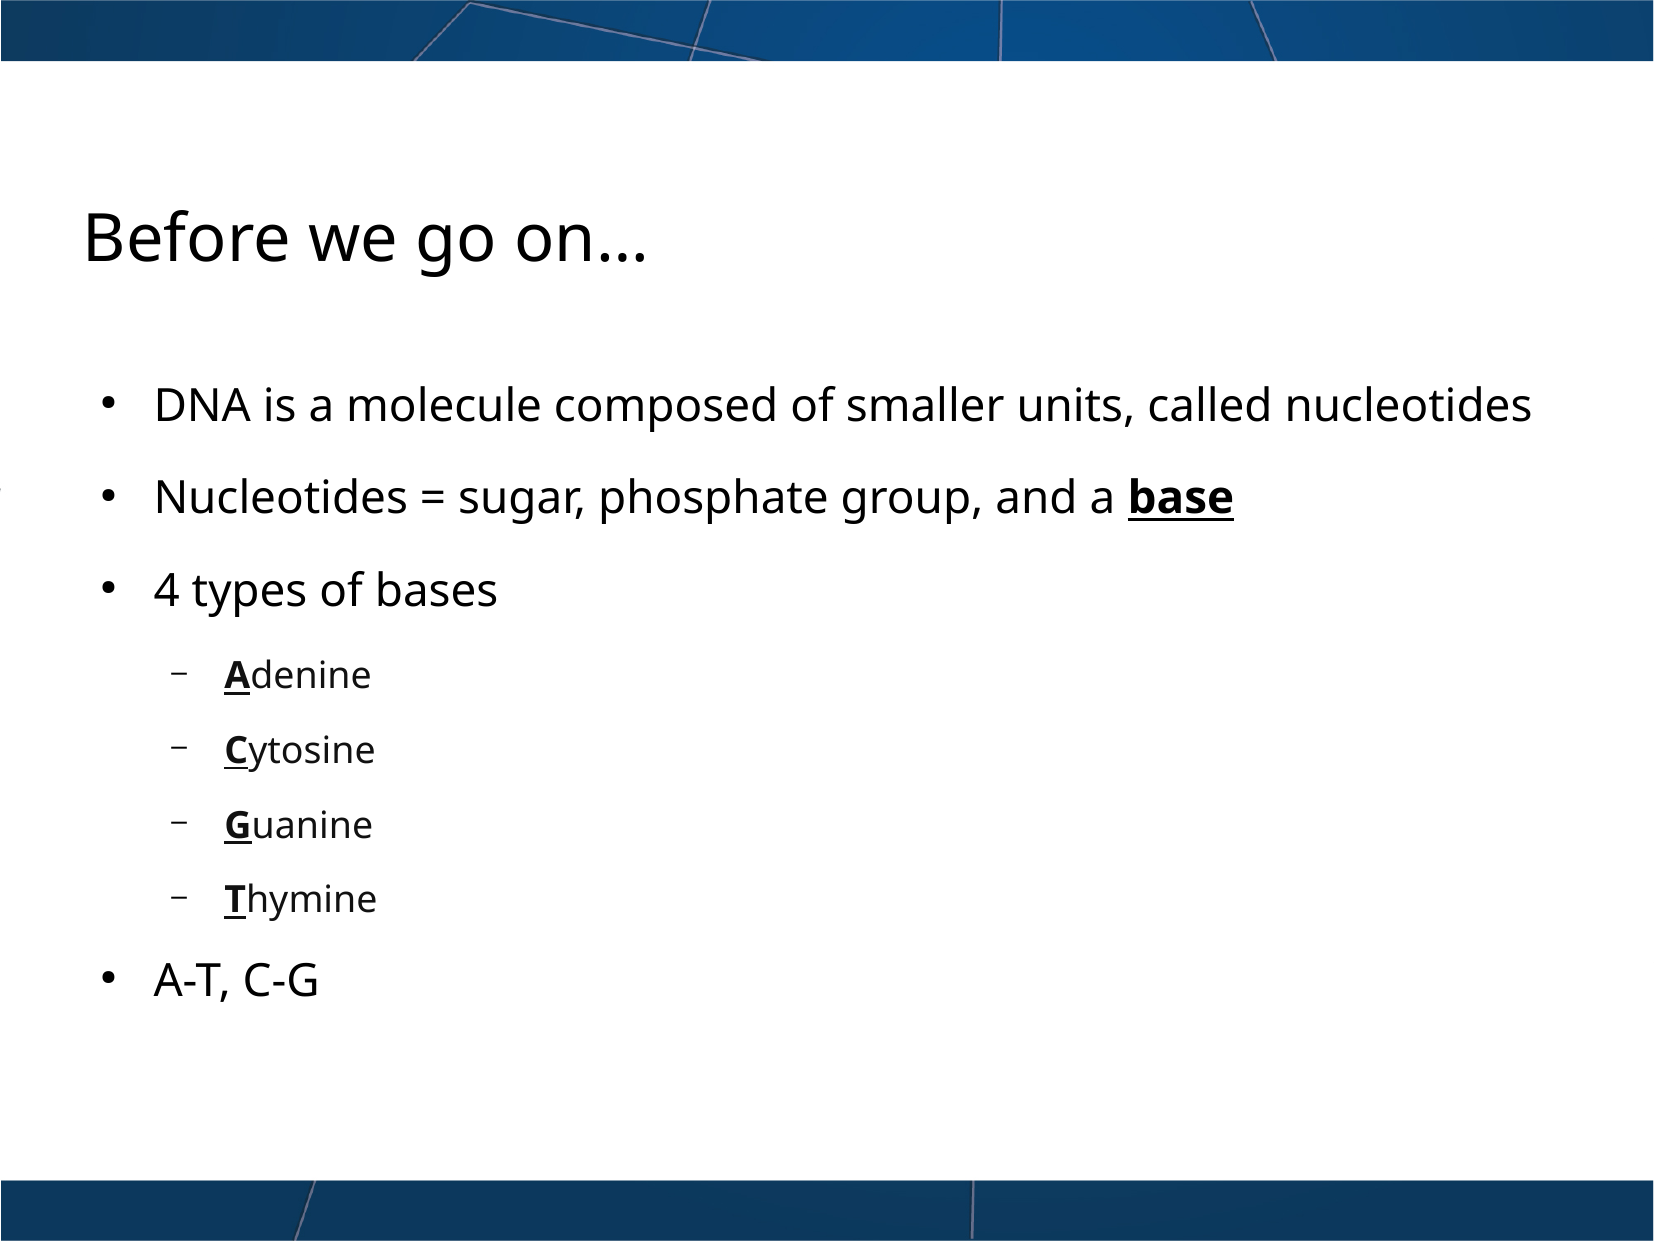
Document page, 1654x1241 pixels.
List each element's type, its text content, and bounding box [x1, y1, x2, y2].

title Before we go on… [82, 132, 1571, 340]
picture [0, 0, 1654, 1241]
list DNA is a molecule composed of smaller units, called nucleotides Nucleotides = sugar, phosphate group, and a base 4 types of bases Adenine Cytosine Guanine Thymine A-T, C-G [82, 372, 1571, 1093]
